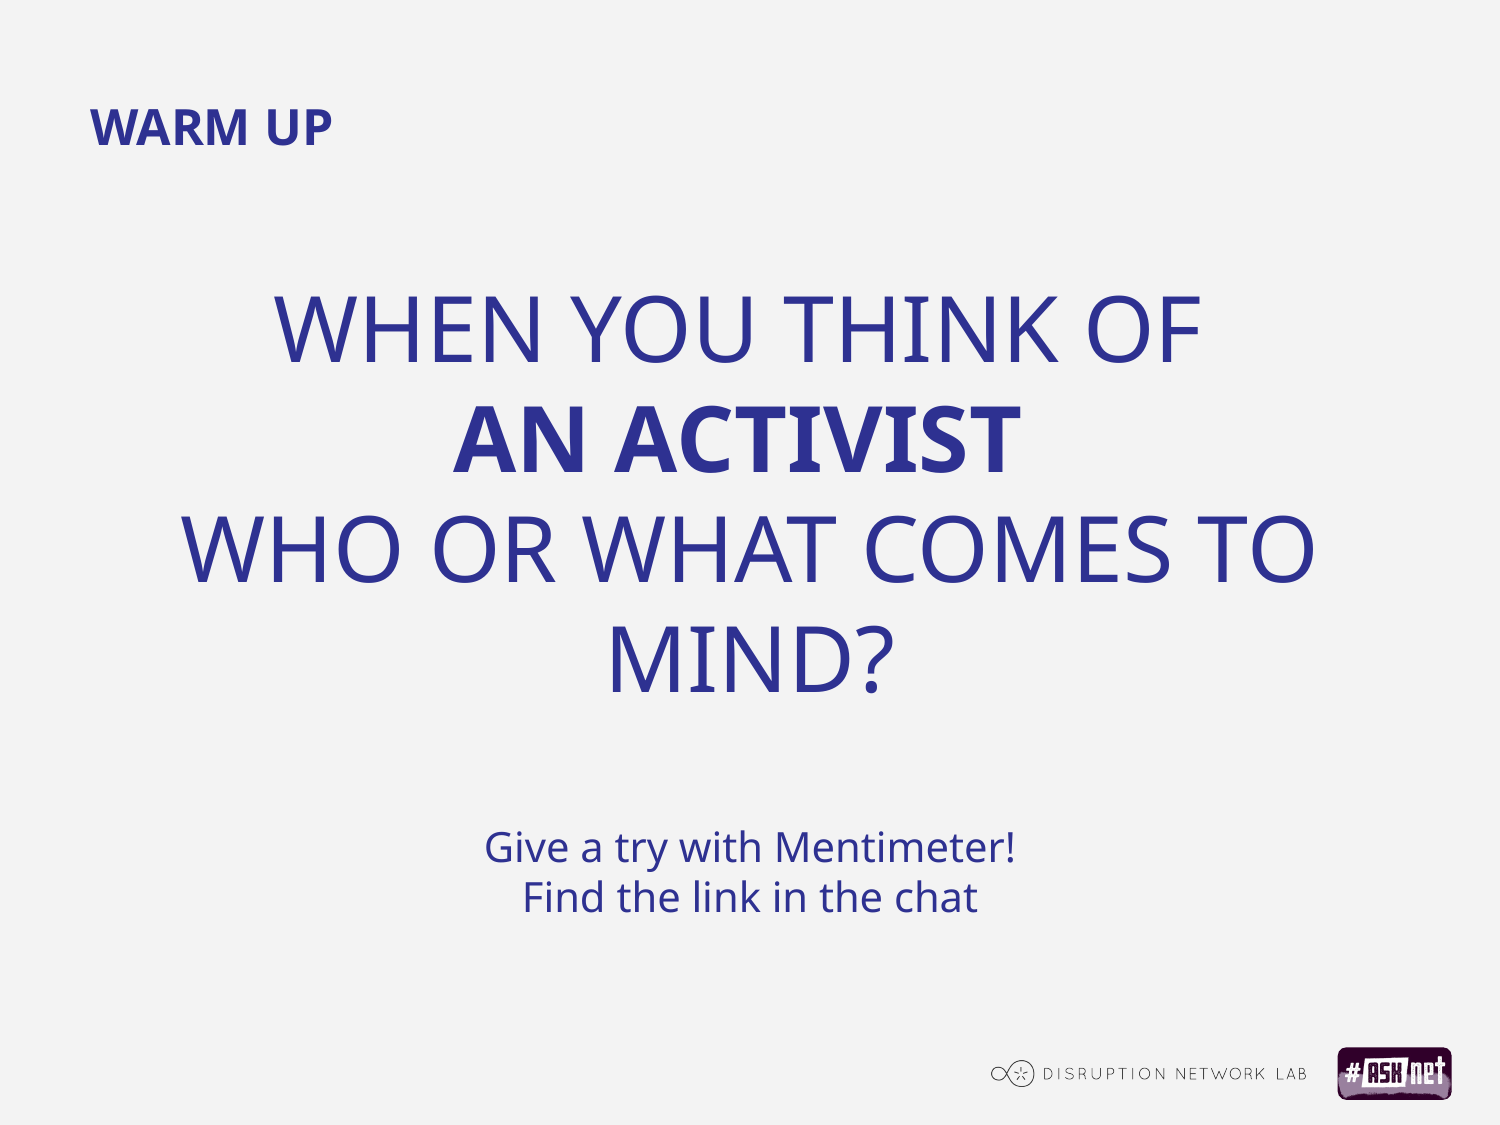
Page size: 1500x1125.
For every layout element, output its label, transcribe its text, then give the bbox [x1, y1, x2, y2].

picture [991, 1060, 1306, 1087]
text_box WARM UP [108, 120, 120, 144]
text_box WARM UP [230, 118, 239, 144]
text_box WARM UP [214, 119, 222, 144]
picture [1337, 1047, 1452, 1100]
text_box WARM UP [75, 80, 1168, 144]
text_box WARM UP [183, 131, 195, 144]
text_box WHEN YOU THINK OF AN ACTIVIST WHO OR WHAT COMES TO MIND? Give a try with Mentimeter! Find the link in the chat [101, 256, 1399, 718]
